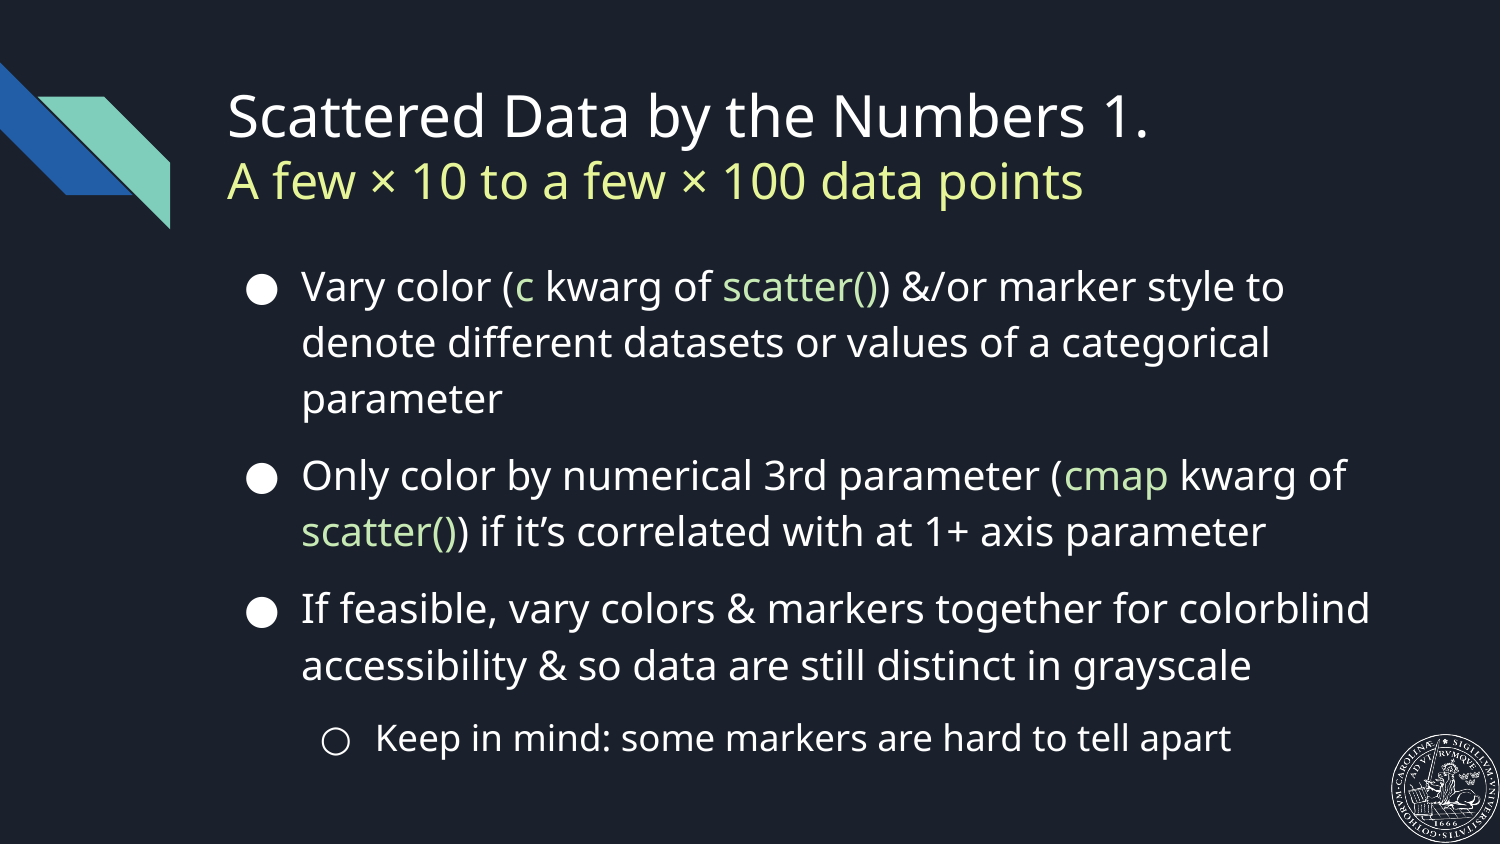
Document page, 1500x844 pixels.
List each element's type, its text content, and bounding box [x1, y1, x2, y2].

picture [1382, 724, 1500, 844]
list Vary color (c kwarg of scatter()) &/or marker style to denote different datasets or values of a categorical parameter Only color by numerical 3rd parameter (cmap kwarg of scatter()) if it’s correlated with at 1+ axis parameter If feasible, vary colors & markers together for colorblind accessibility & so data are still distinct in grayscale Keep in mind: some markers are hard to tell apart [212, 238, 1395, 797]
title Scattered Data by the Numbers 1. A few × 10 to a few × 100 data points [212, 64, 1368, 238]
